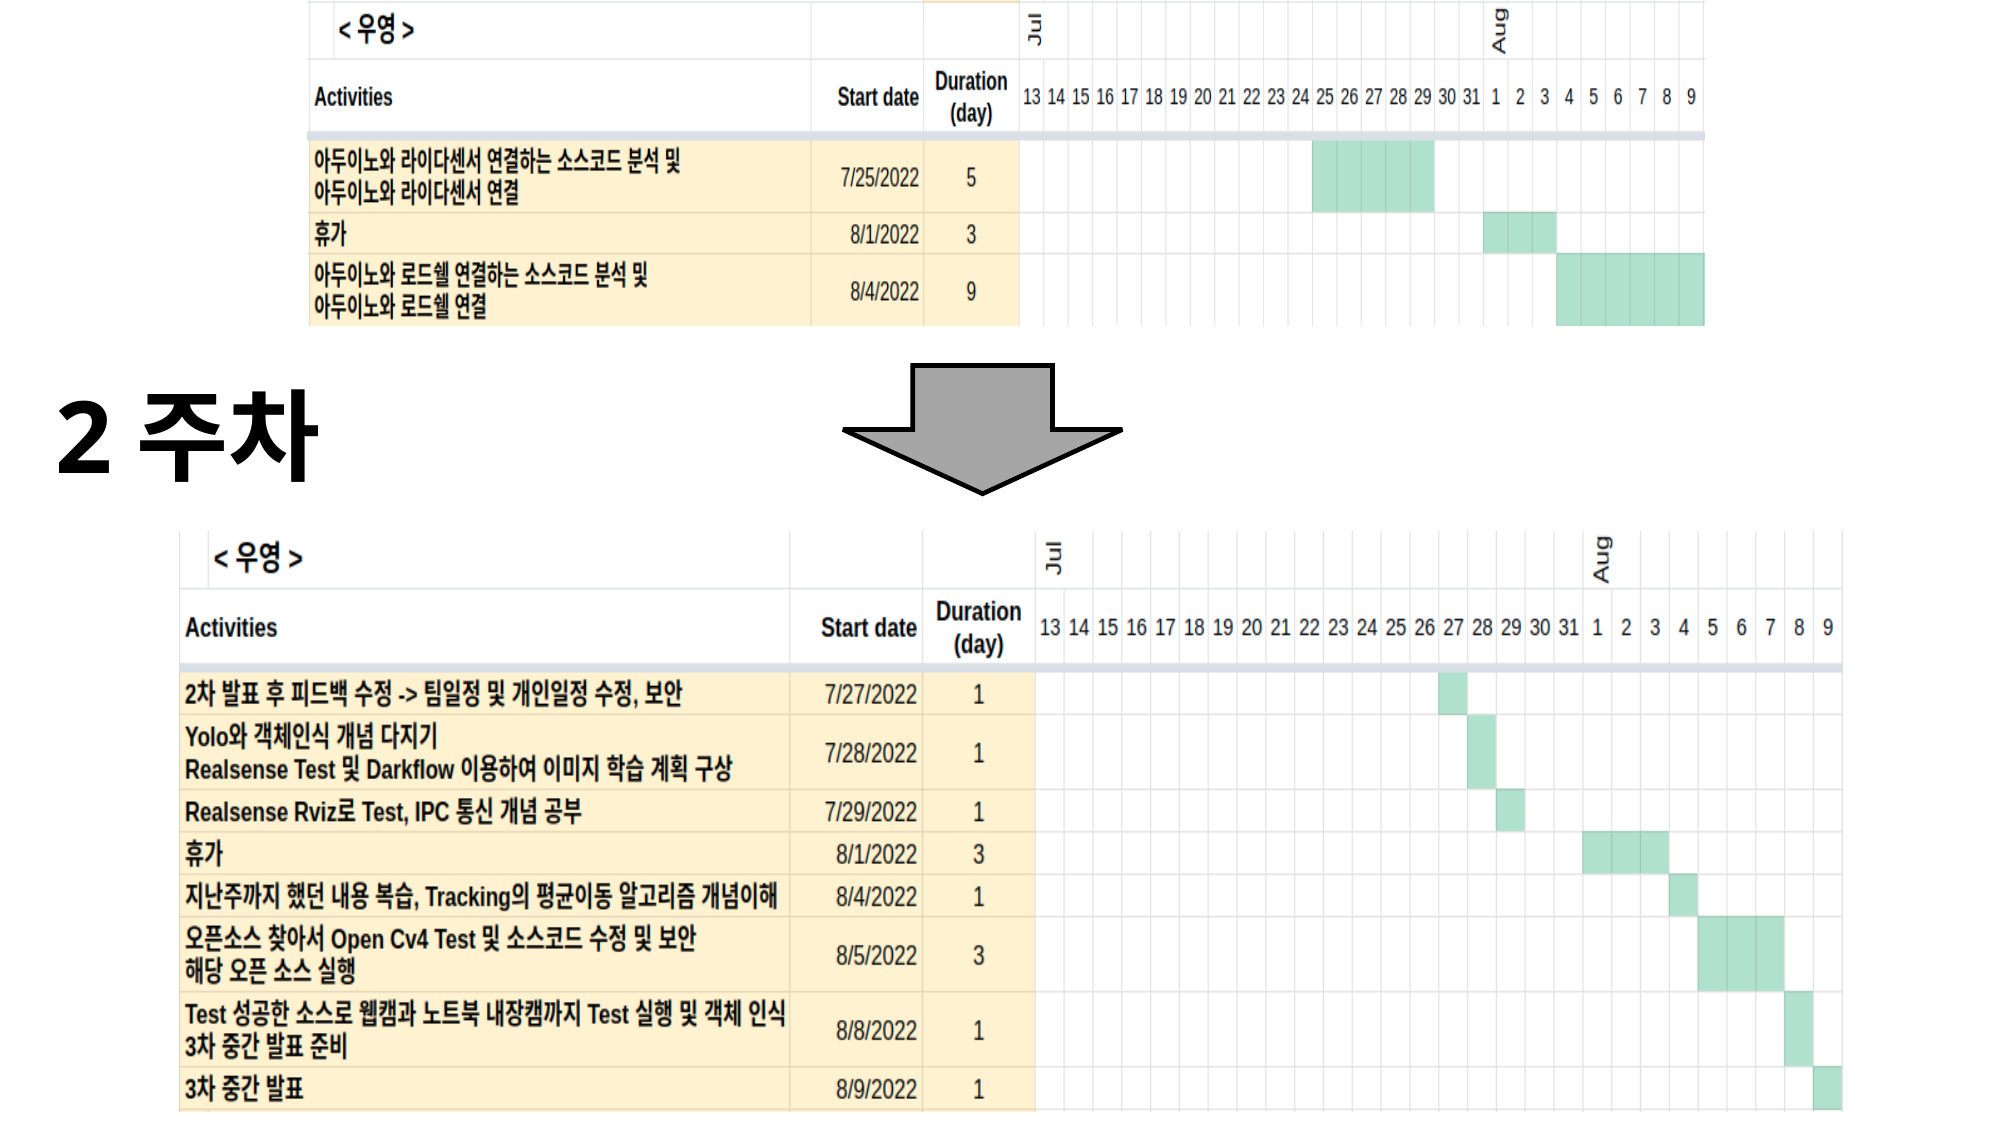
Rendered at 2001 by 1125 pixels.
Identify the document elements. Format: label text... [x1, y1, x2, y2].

picture [307, 0, 1705, 326]
text_box [843, 365, 1123, 494]
text_box 2주차 [40, 365, 344, 502]
picture [179, 531, 1843, 1112]
